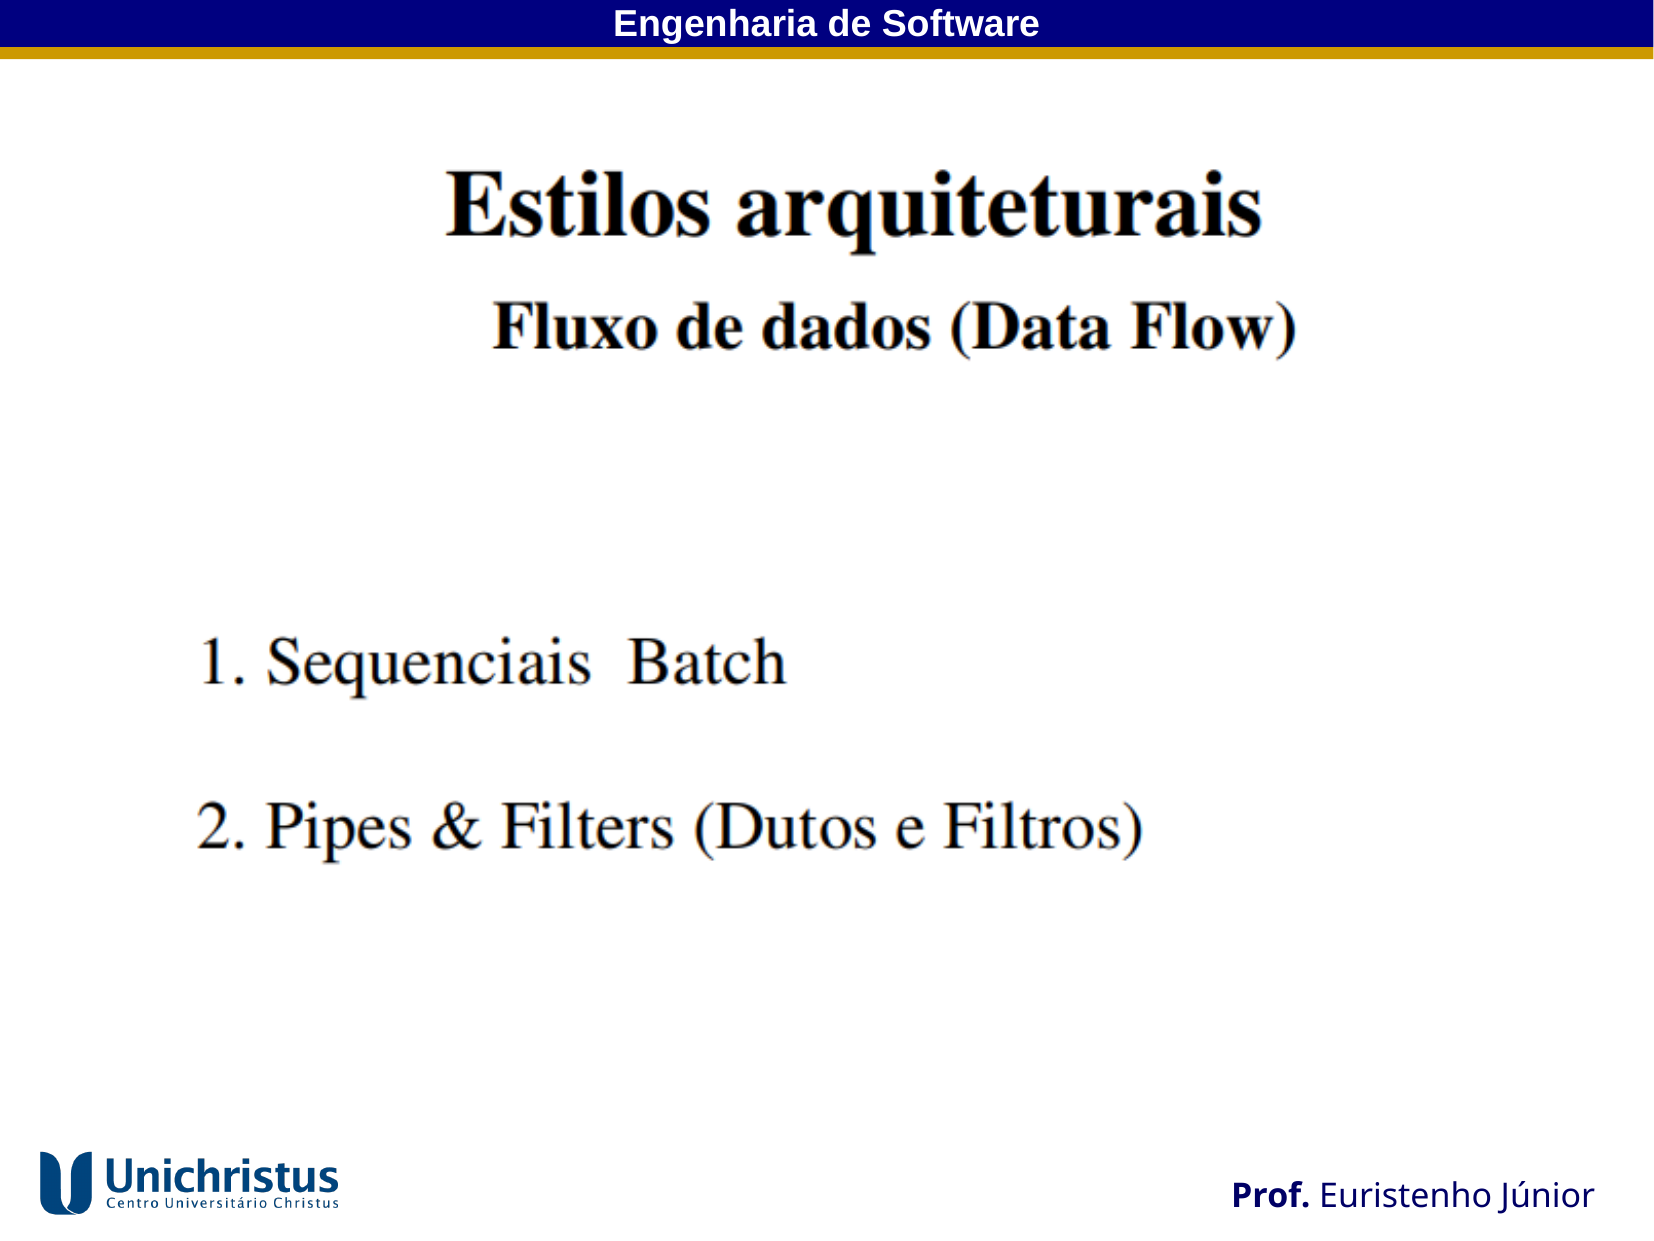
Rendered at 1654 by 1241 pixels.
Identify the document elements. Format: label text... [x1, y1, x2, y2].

text_box Prof. Euristenho Júnior [1216, 1163, 1654, 1224]
text_box [0, 47, 1654, 60]
text_box Engenharia de Software [0, 0, 1654, 47]
picture [35, 1148, 343, 1217]
picture [153, 129, 1363, 898]
